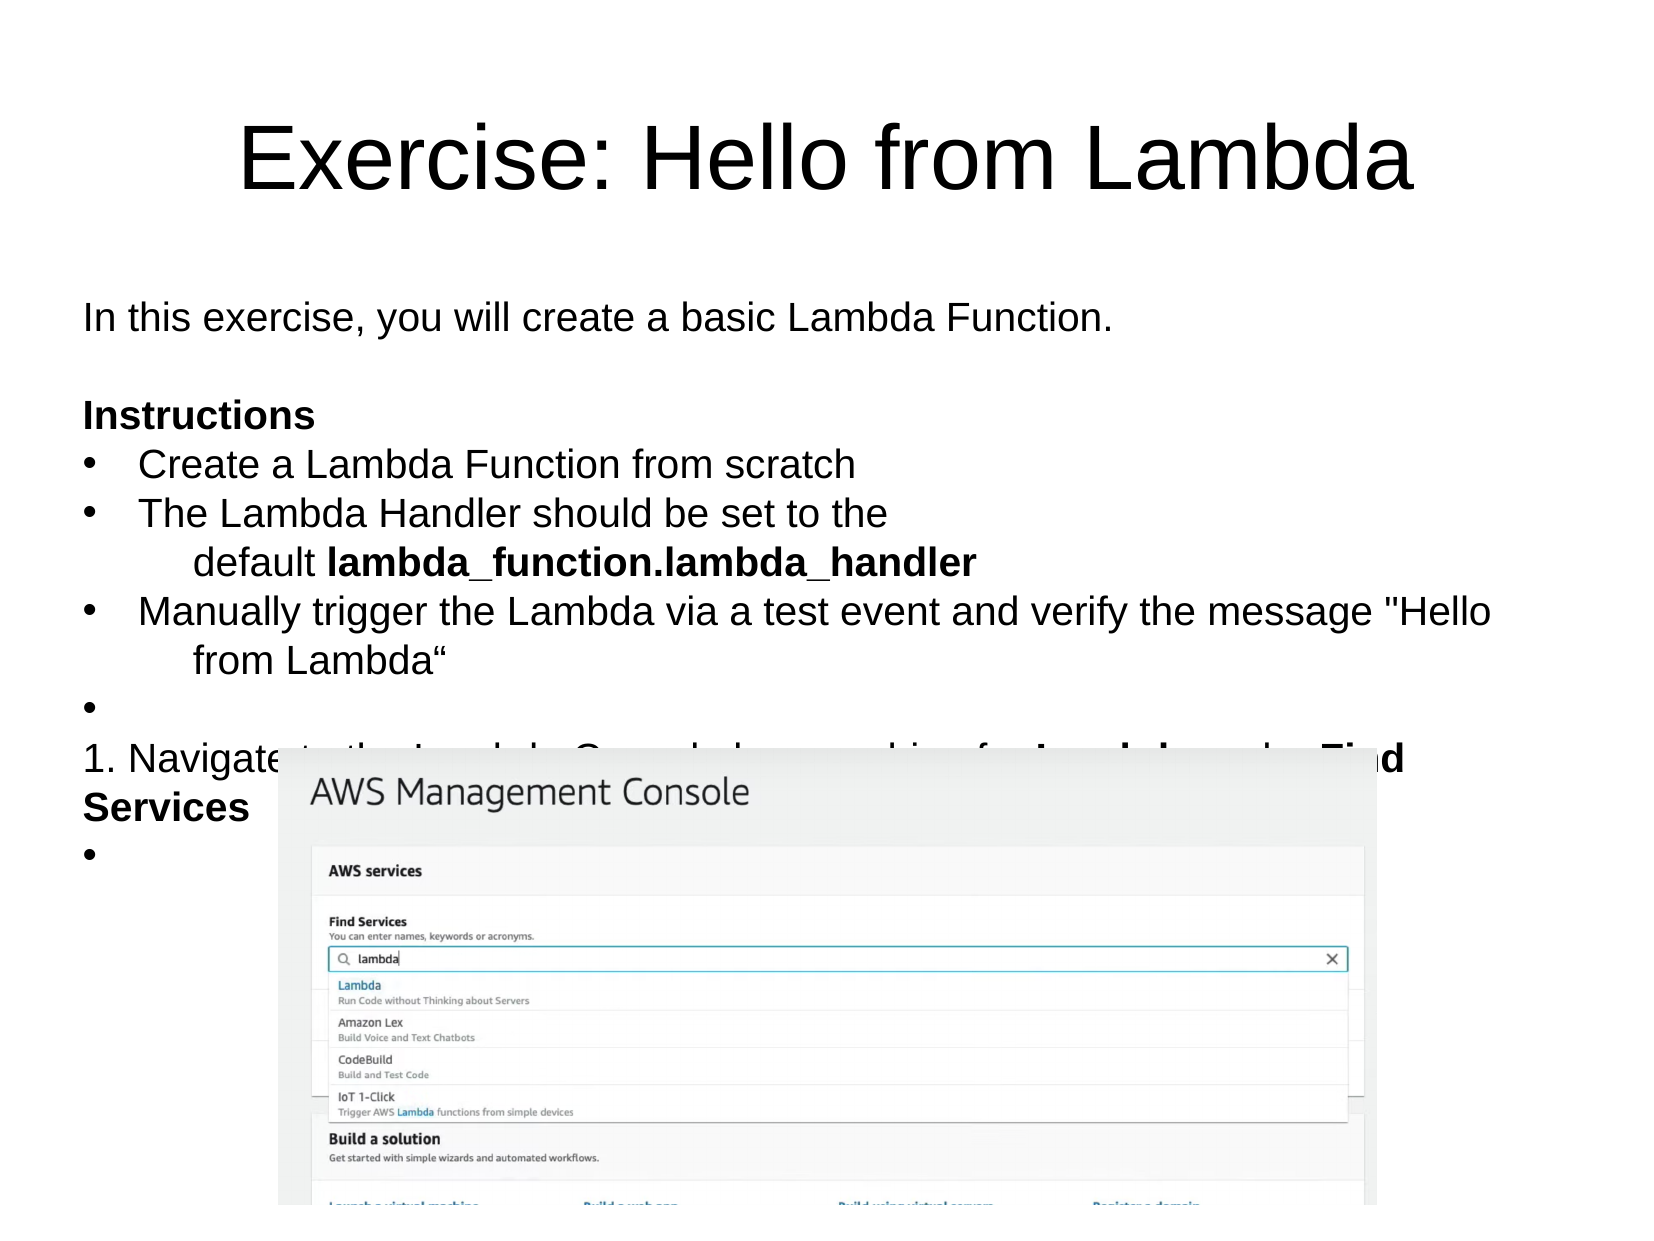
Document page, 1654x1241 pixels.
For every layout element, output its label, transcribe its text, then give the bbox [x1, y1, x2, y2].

picture [278, 748, 1377, 1205]
list In this exercise, you will create a basic Lambda Function. Instructions Create a Lambda Function from scratch The Lambda Handler should be set to the default lambda_function.lambda_handler Manually trigger the Lambda via a test event and verify the message "Hello from Lambda“ 1. Navigate to the Lambda Console by searching for Lambda under Find Services [82, 290, 1571, 834]
title Exercise: Hello from Lambda [82, 49, 1571, 257]
